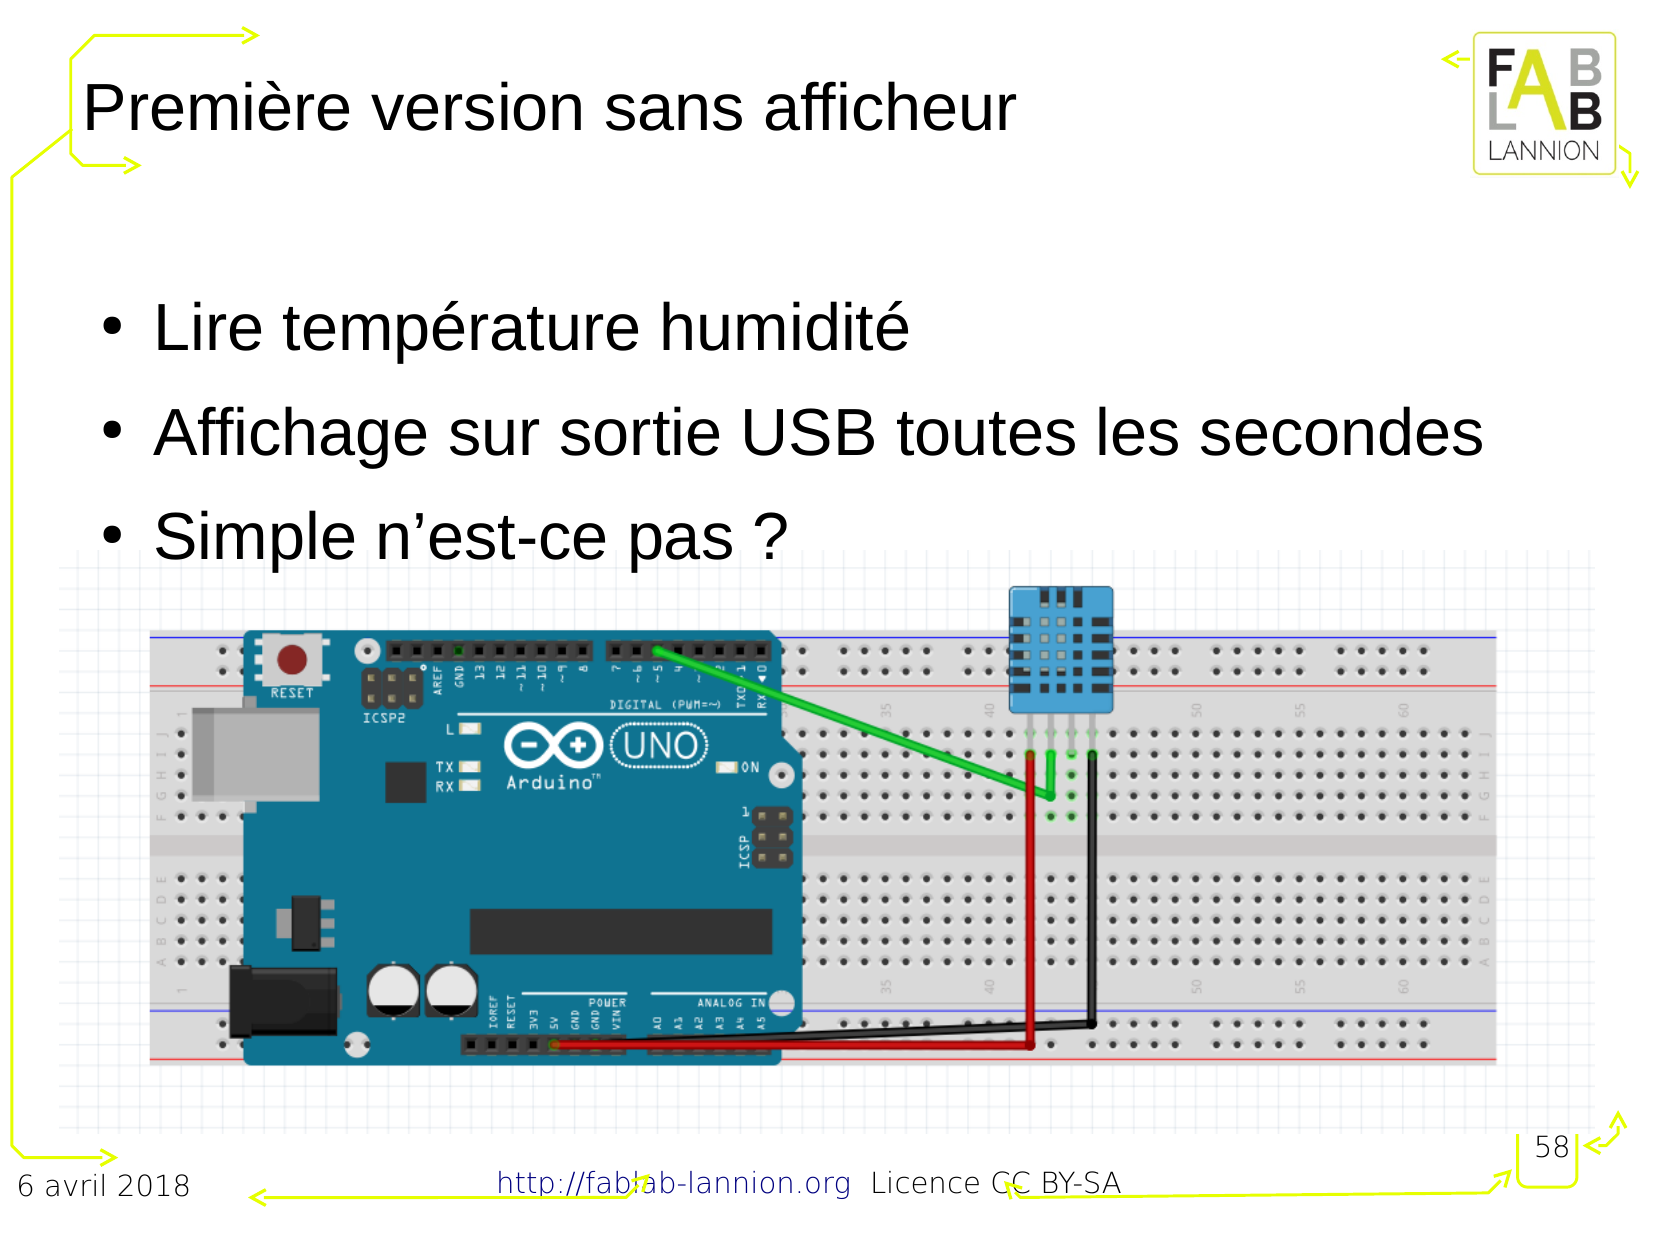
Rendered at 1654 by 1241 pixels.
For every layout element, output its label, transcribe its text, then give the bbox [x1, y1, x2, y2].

picture [1470, 29, 1619, 178]
picture [59, 550, 1595, 1134]
list Lire température humidité Affichage sur sortie USB toutes les secondes Simple n’est-ce pas ? [82, 290, 1571, 1010]
title Première version sans afficheur [82, 49, 1441, 166]
